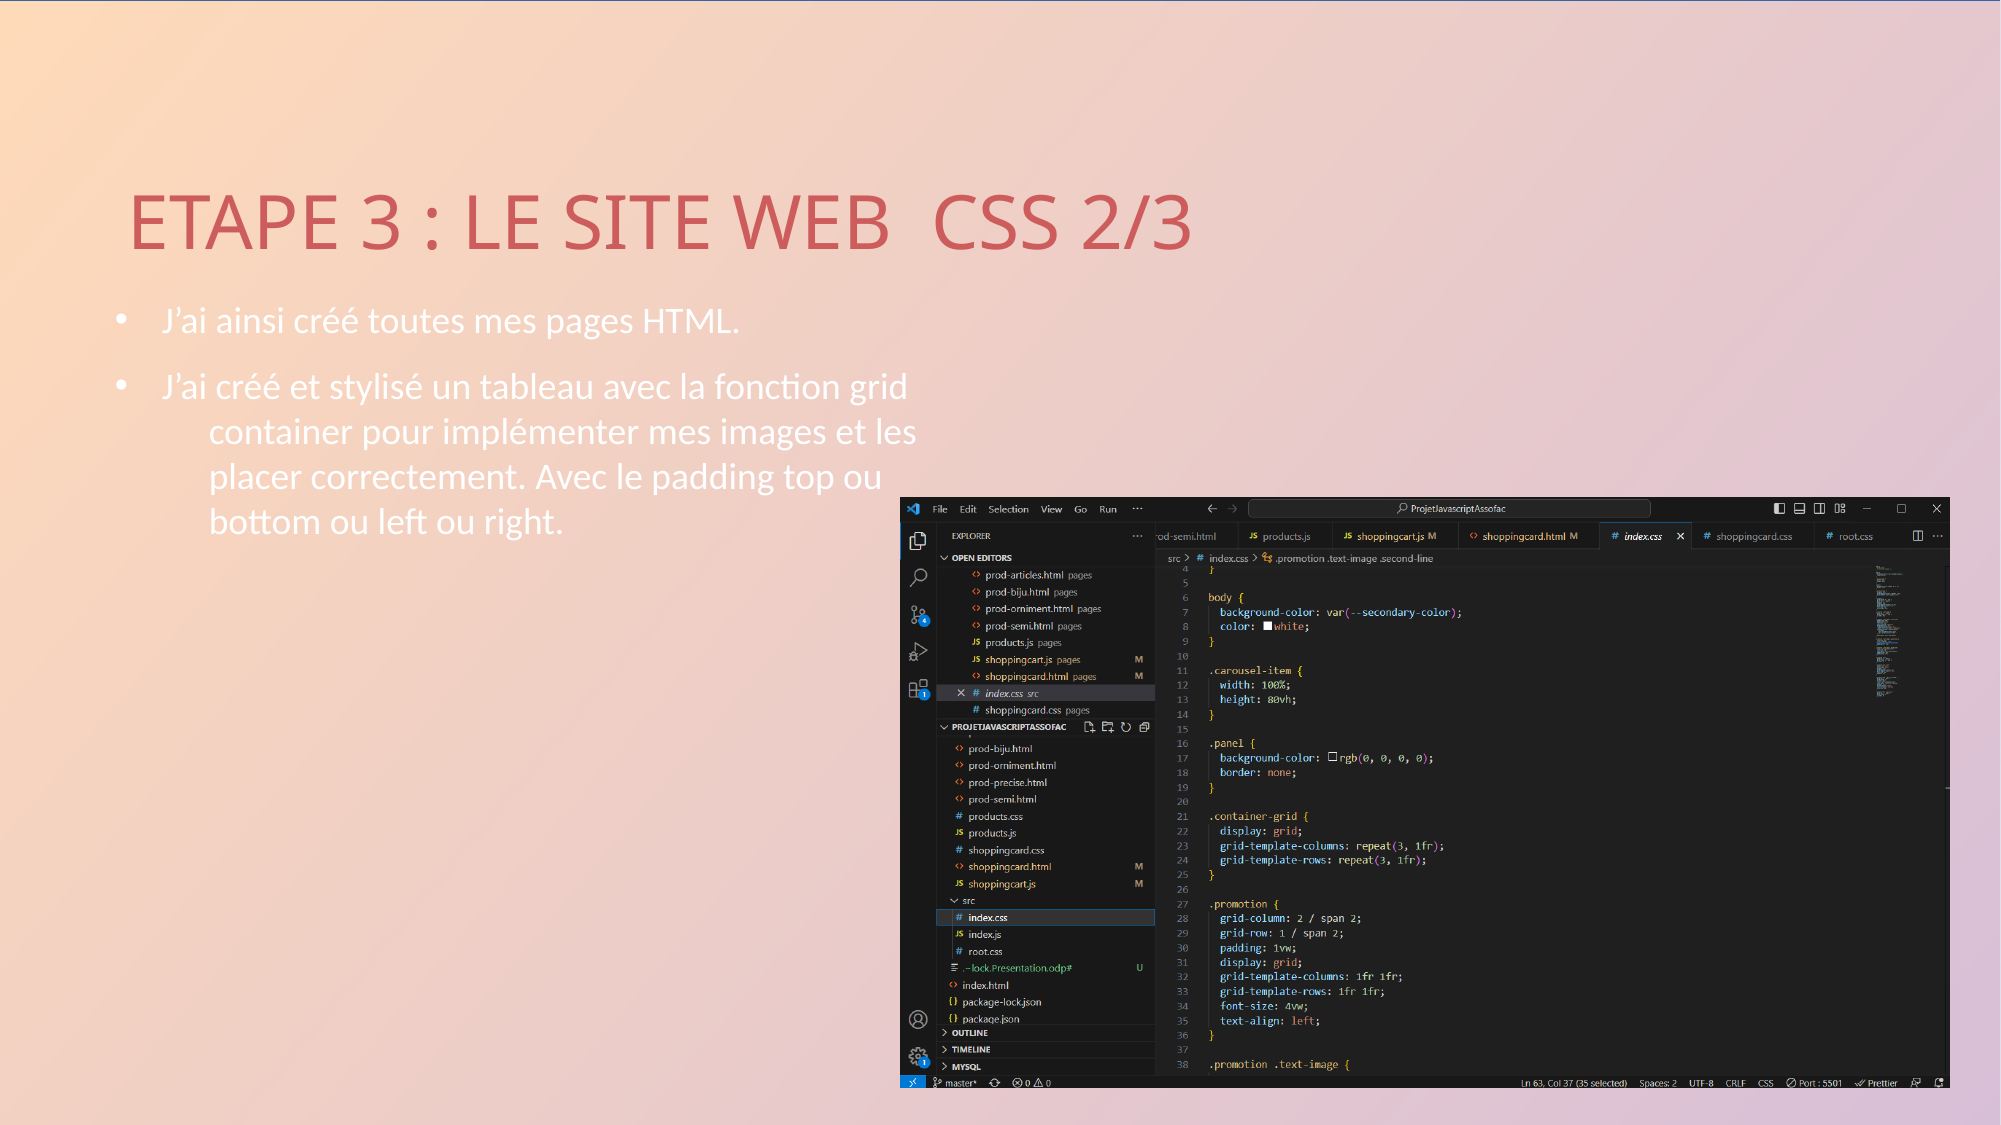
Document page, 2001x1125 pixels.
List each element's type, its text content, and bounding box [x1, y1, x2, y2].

list J’ai ainsi créé toutes mes pages HTML. J’ai créé et stylisé un tableau avec la fonction grid container pour implémenter mes images et les placer correctement. Avec le padding top ou bottom ou left ou right. [99, 263, 979, 575]
picture [900, 497, 1950, 1088]
text_box [0, 0, 2000, 1125]
title ETAPE 3 : le site web CSS 2/3 [112, 99, 1775, 339]
